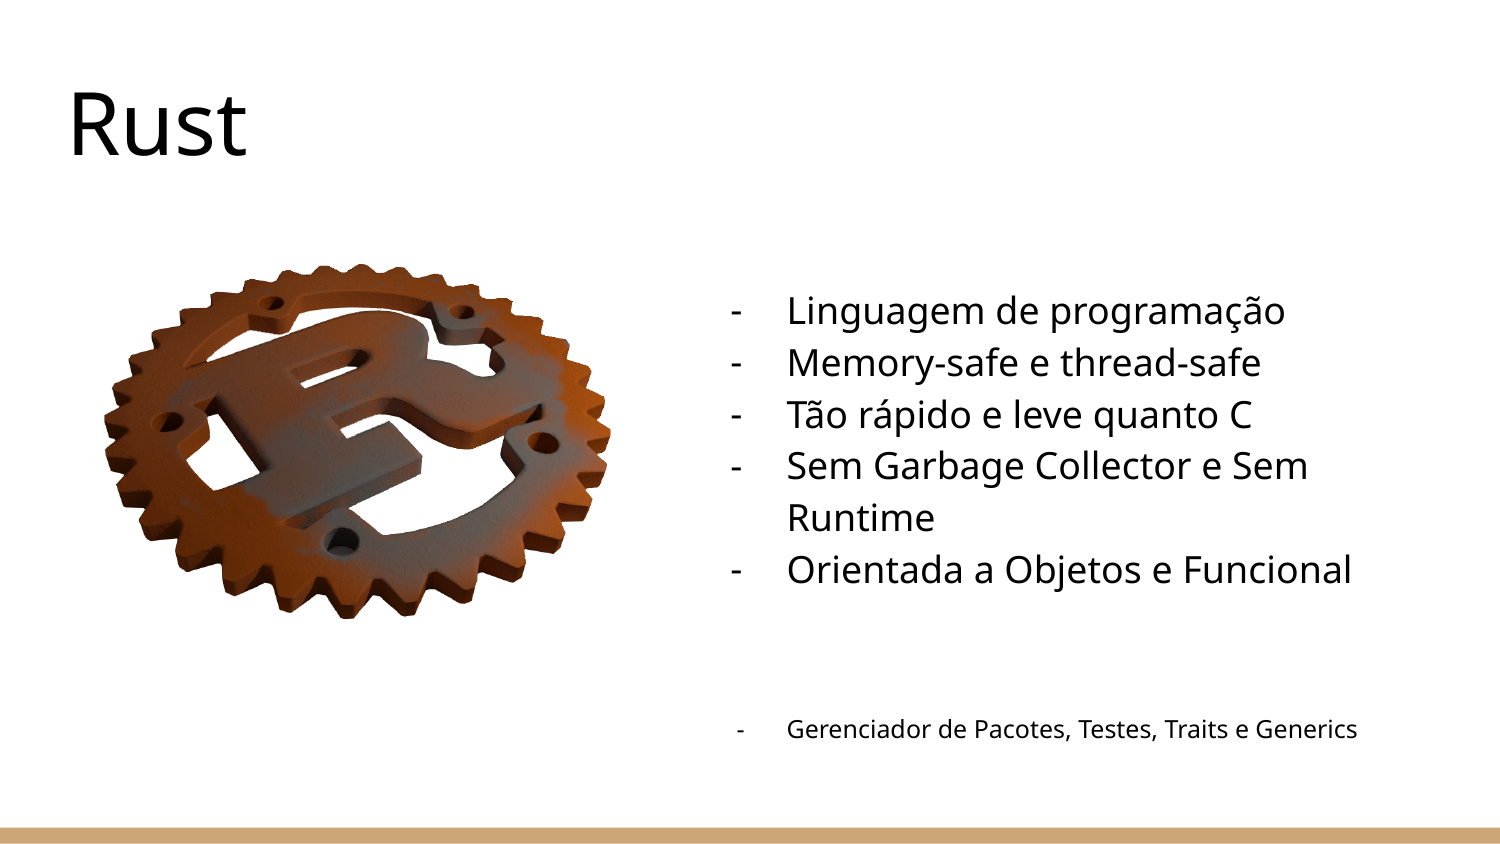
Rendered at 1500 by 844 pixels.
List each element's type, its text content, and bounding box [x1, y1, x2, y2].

title Rust [51, 51, 1449, 189]
list Linguagem de programação Memory-safe e thread-safe Tão rápido e leve quanto C Sem Garbage Collector e Sem Runtime Orientada a Objetos e Funcional Gerenciador de Pacotes, Testes, Traits e Generics [696, 265, 1449, 826]
picture [98, 257, 617, 626]
